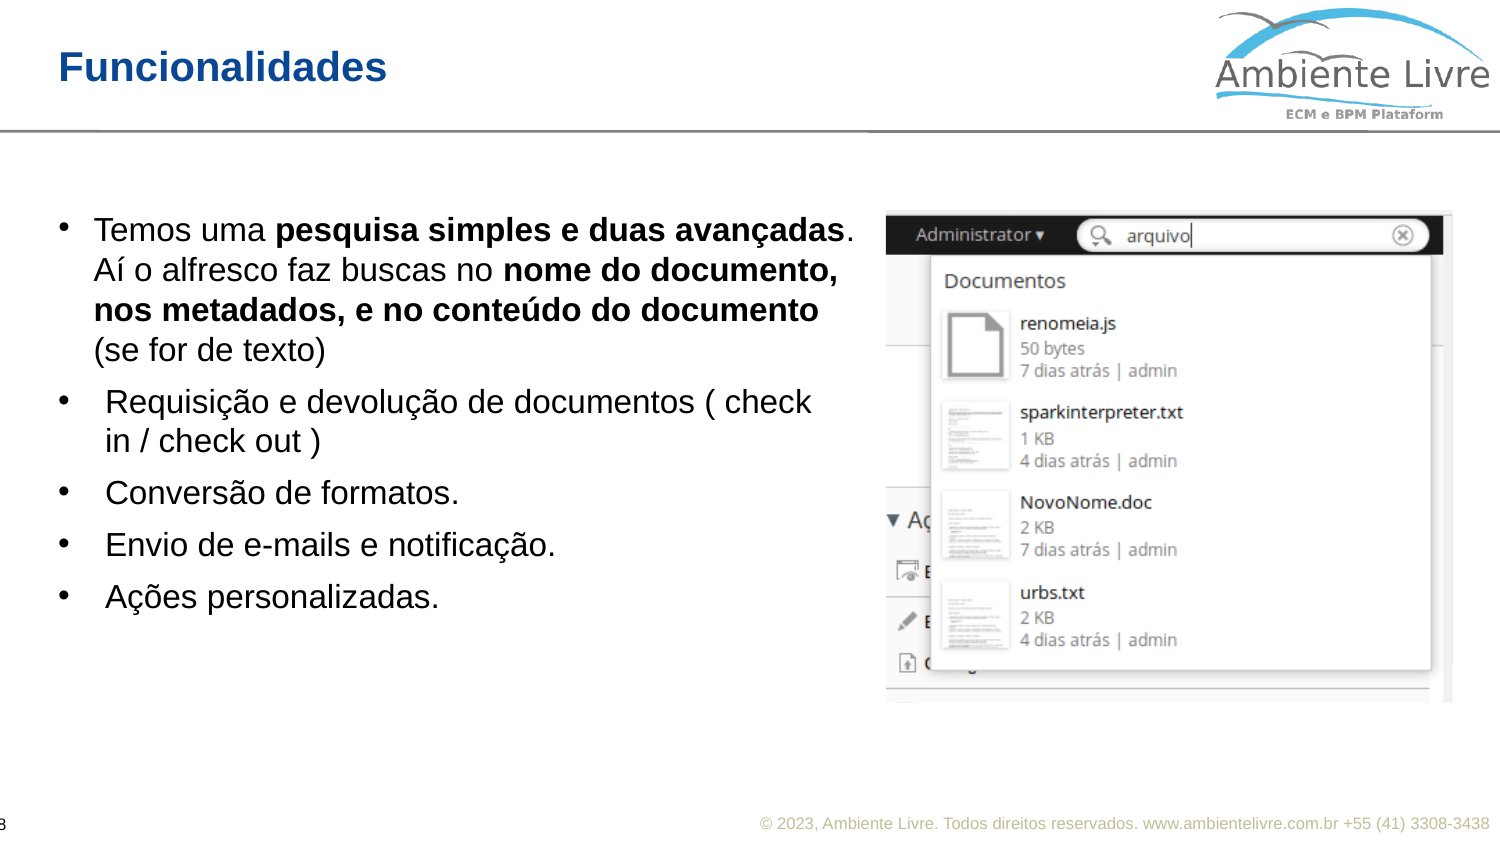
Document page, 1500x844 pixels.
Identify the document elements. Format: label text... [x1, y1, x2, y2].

picture [875, 210, 1453, 703]
text_box Temos uma pesquisa simples e duas avançadas. Aí o alfresco faz buscas no nome do documento, nos metadados, e no conteúdo do documento (se for de texto) Requisição e devolução de documentos ( check in / check out ) Conversão de formatos. Envio de e-mails e notificação. Ações personalizadas. [43, 200, 875, 623]
title Funcionalidades [43, 8, 1127, 129]
picture [1215, 8, 1489, 119]
